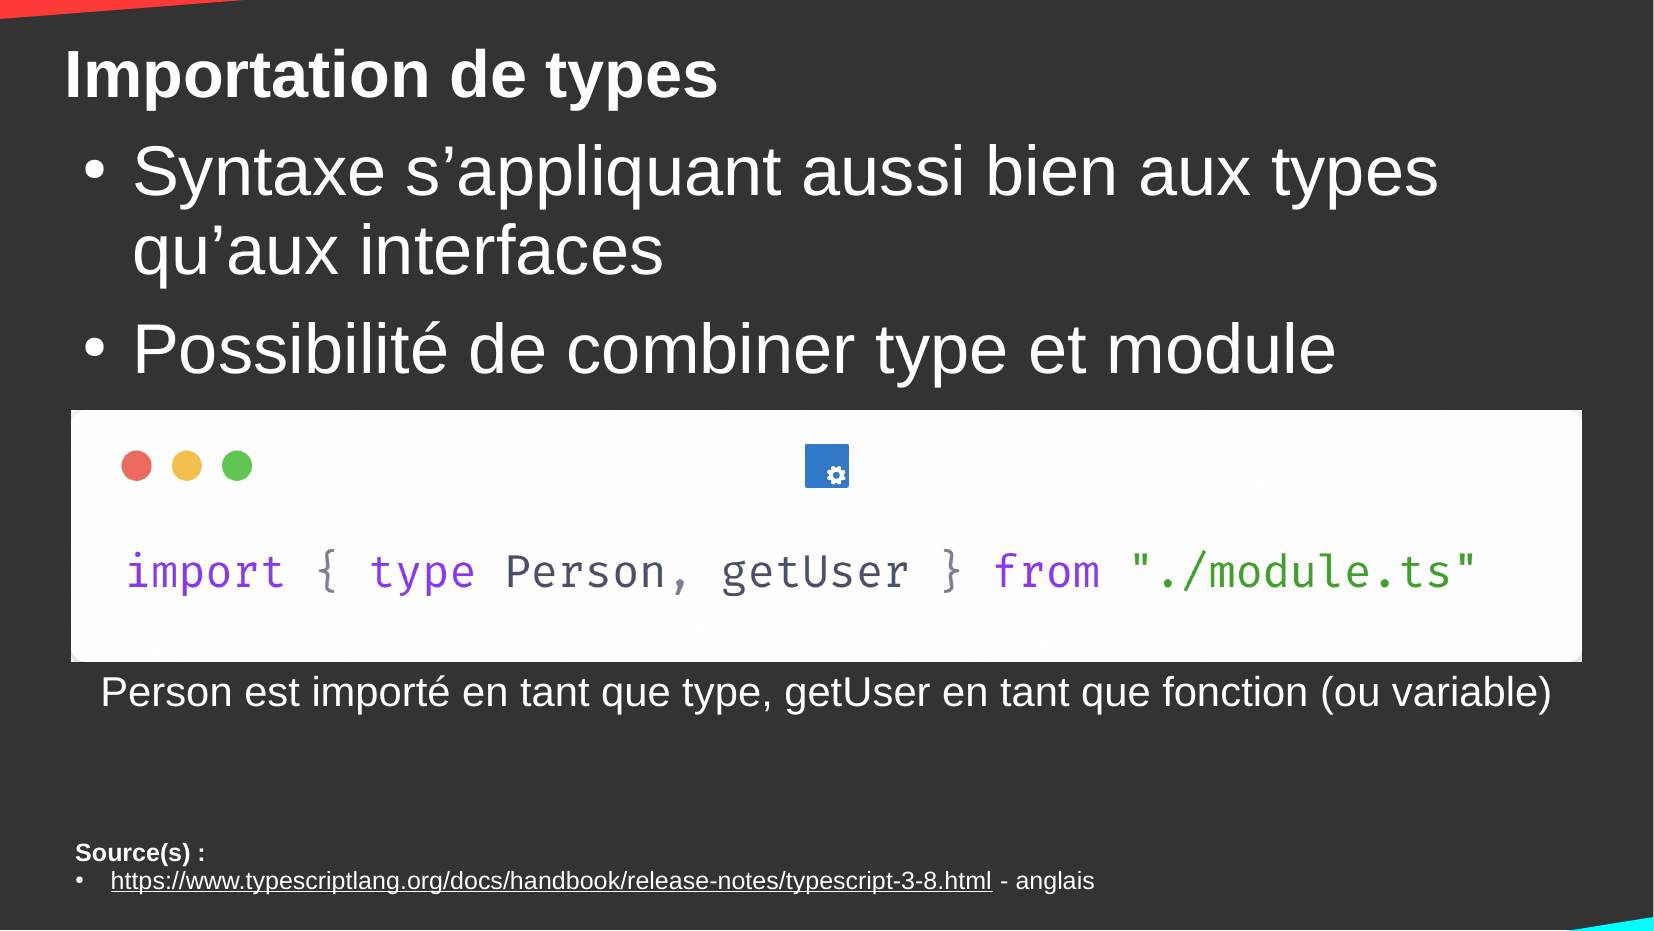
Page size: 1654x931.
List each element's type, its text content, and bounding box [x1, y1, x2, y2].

text_box [1566, 916, 1654, 931]
text_box Person est importé en tant que type, getUser en tant que fonction (ou variable) [85, 662, 1568, 770]
text_box Source(s) : https://www.typescriptlang.org/docs/handbook/release-notes/typescript-3-8.html - anglais [60, 793, 1546, 903]
title Importation de types [64, 37, 1365, 113]
list Syntaxe s’appliquant aussi bien aux types qu’aux interfaces Possibilité de combiner type et module [65, 131, 1544, 390]
picture [71, 410, 1582, 662]
text_box [0, 0, 245, 19]
